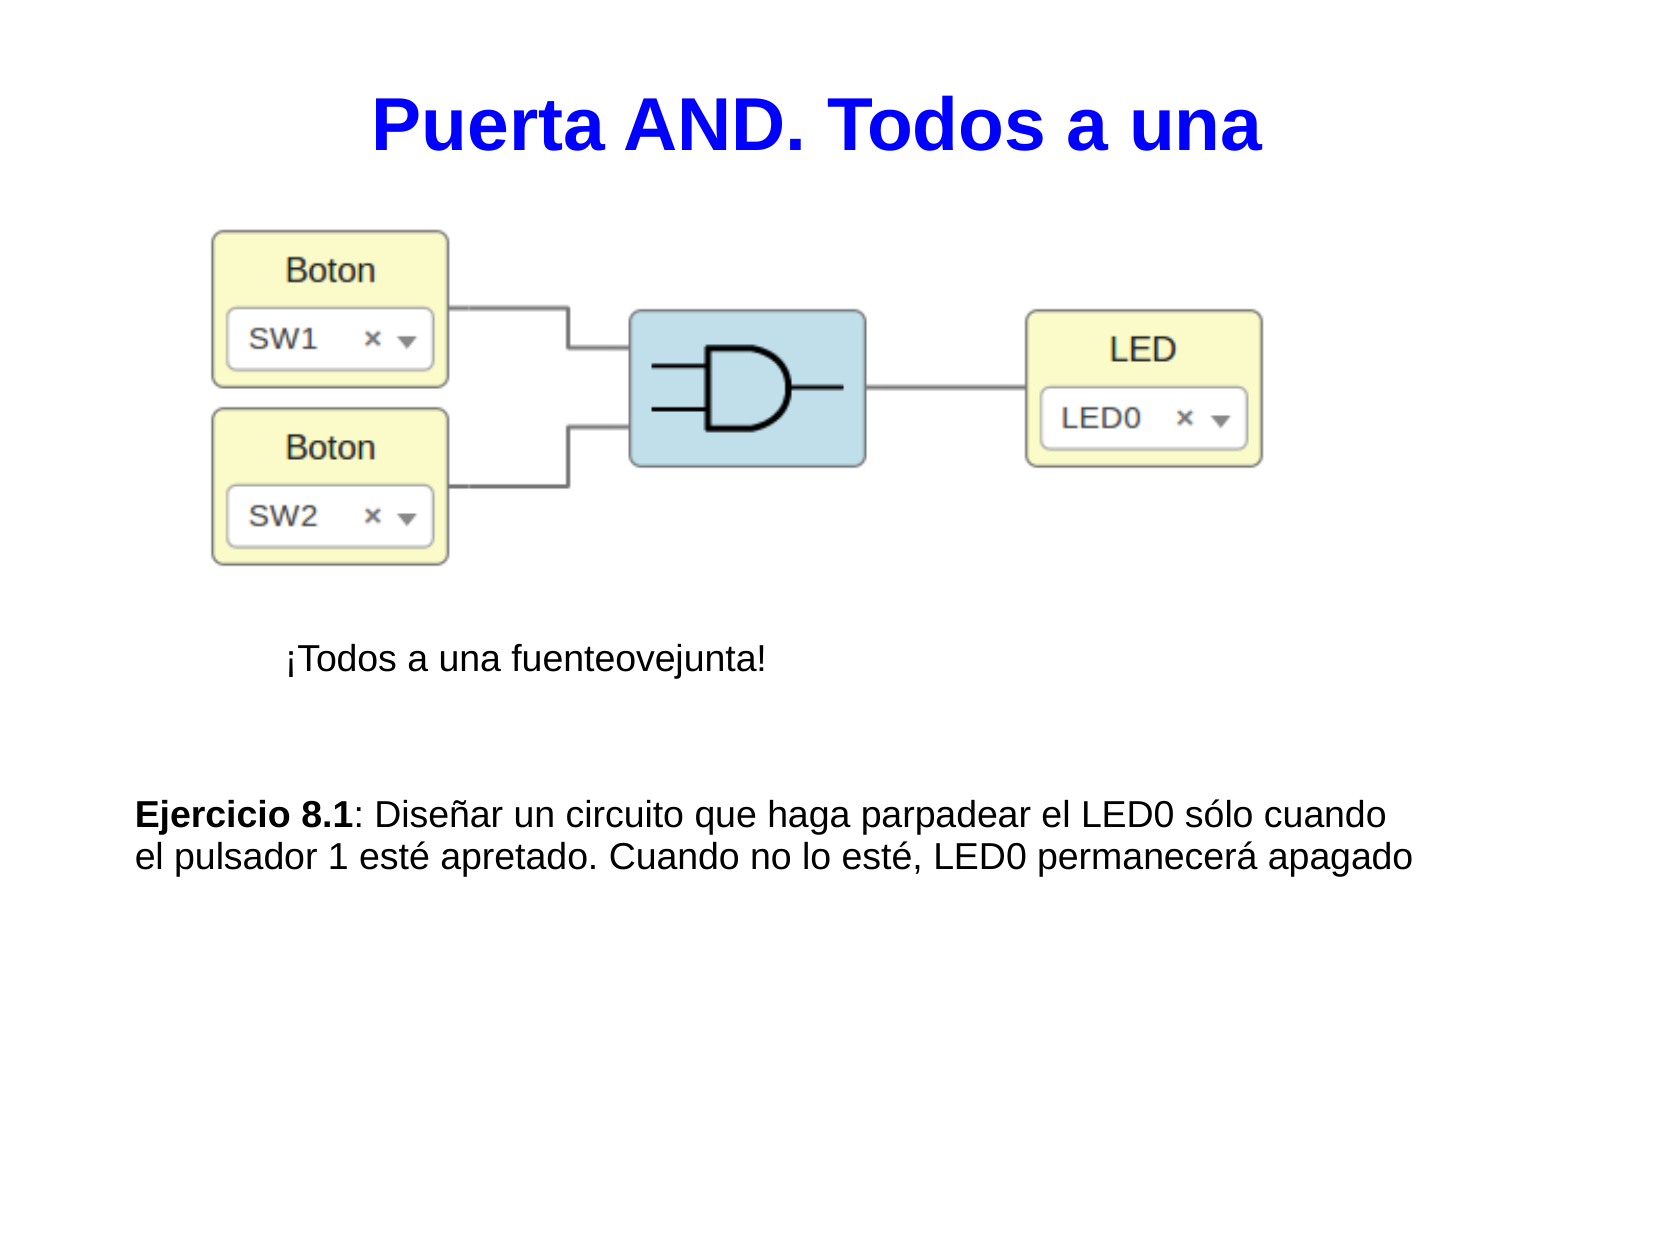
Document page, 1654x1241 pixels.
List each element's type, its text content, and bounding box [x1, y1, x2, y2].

text_box ¡Todos a una fuenteovejunta! [270, 630, 783, 687]
text_box Ejercicio 8.1: Diseñar un circuito que haga parpadear el LED0 sólo cuando el pulsador 1 esté apretado. Cuando no lo esté, LED0 permanecerá apagado [120, 786, 1439, 886]
picture [191, 218, 1276, 586]
text_box Puerta AND. Todos a una [90, 75, 1546, 174]
